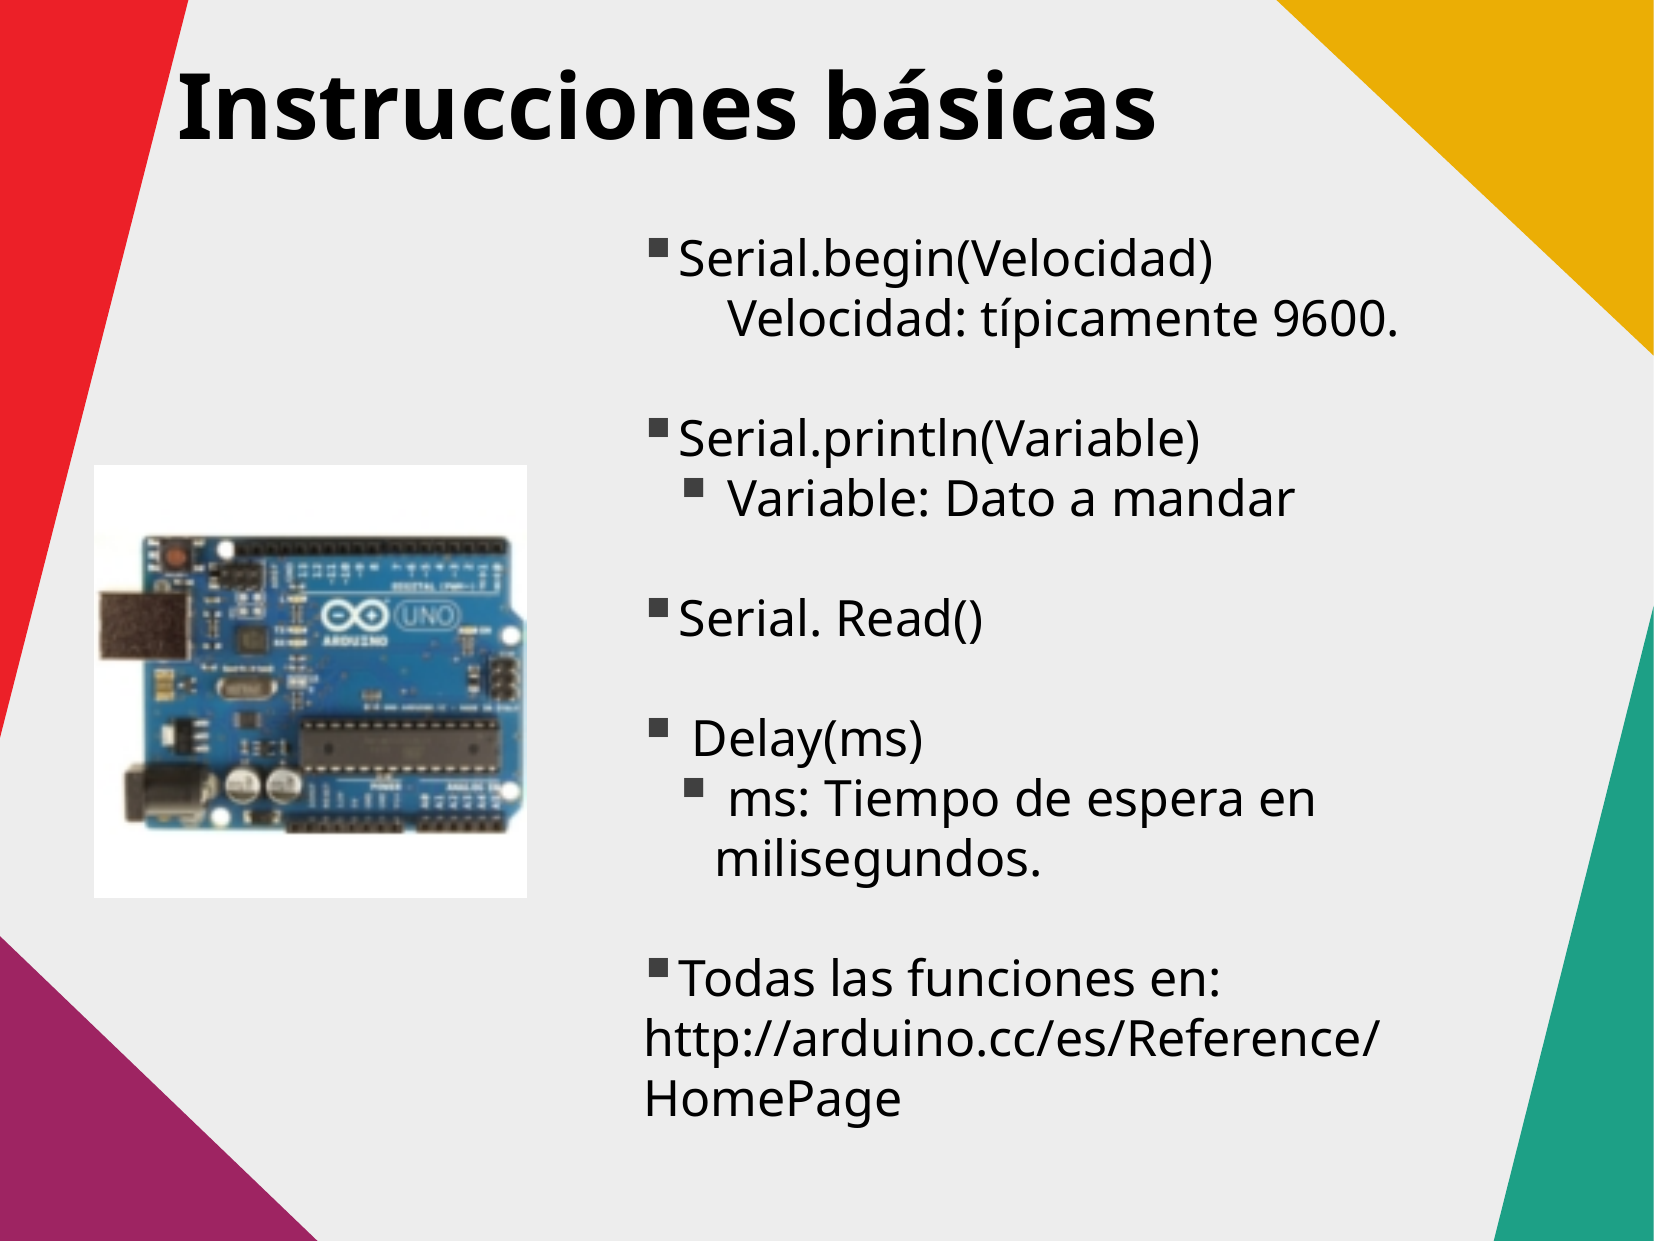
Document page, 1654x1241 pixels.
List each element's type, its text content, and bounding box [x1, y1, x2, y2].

text_box Serial.begin(Velocidad) Velocidad: típicamente 9600. Serial.println(Variable) Variable: Dato a mandar Serial. Read() Delay(ms) ms: Tiempo de espera en milisegundos. Todas las funciones en: http://arduino.cc/es/Reference/HomePage [628, 218, 1548, 1004]
text_box Instrucciones básicas [162, 5, 1512, 166]
picture [94, 465, 527, 898]
